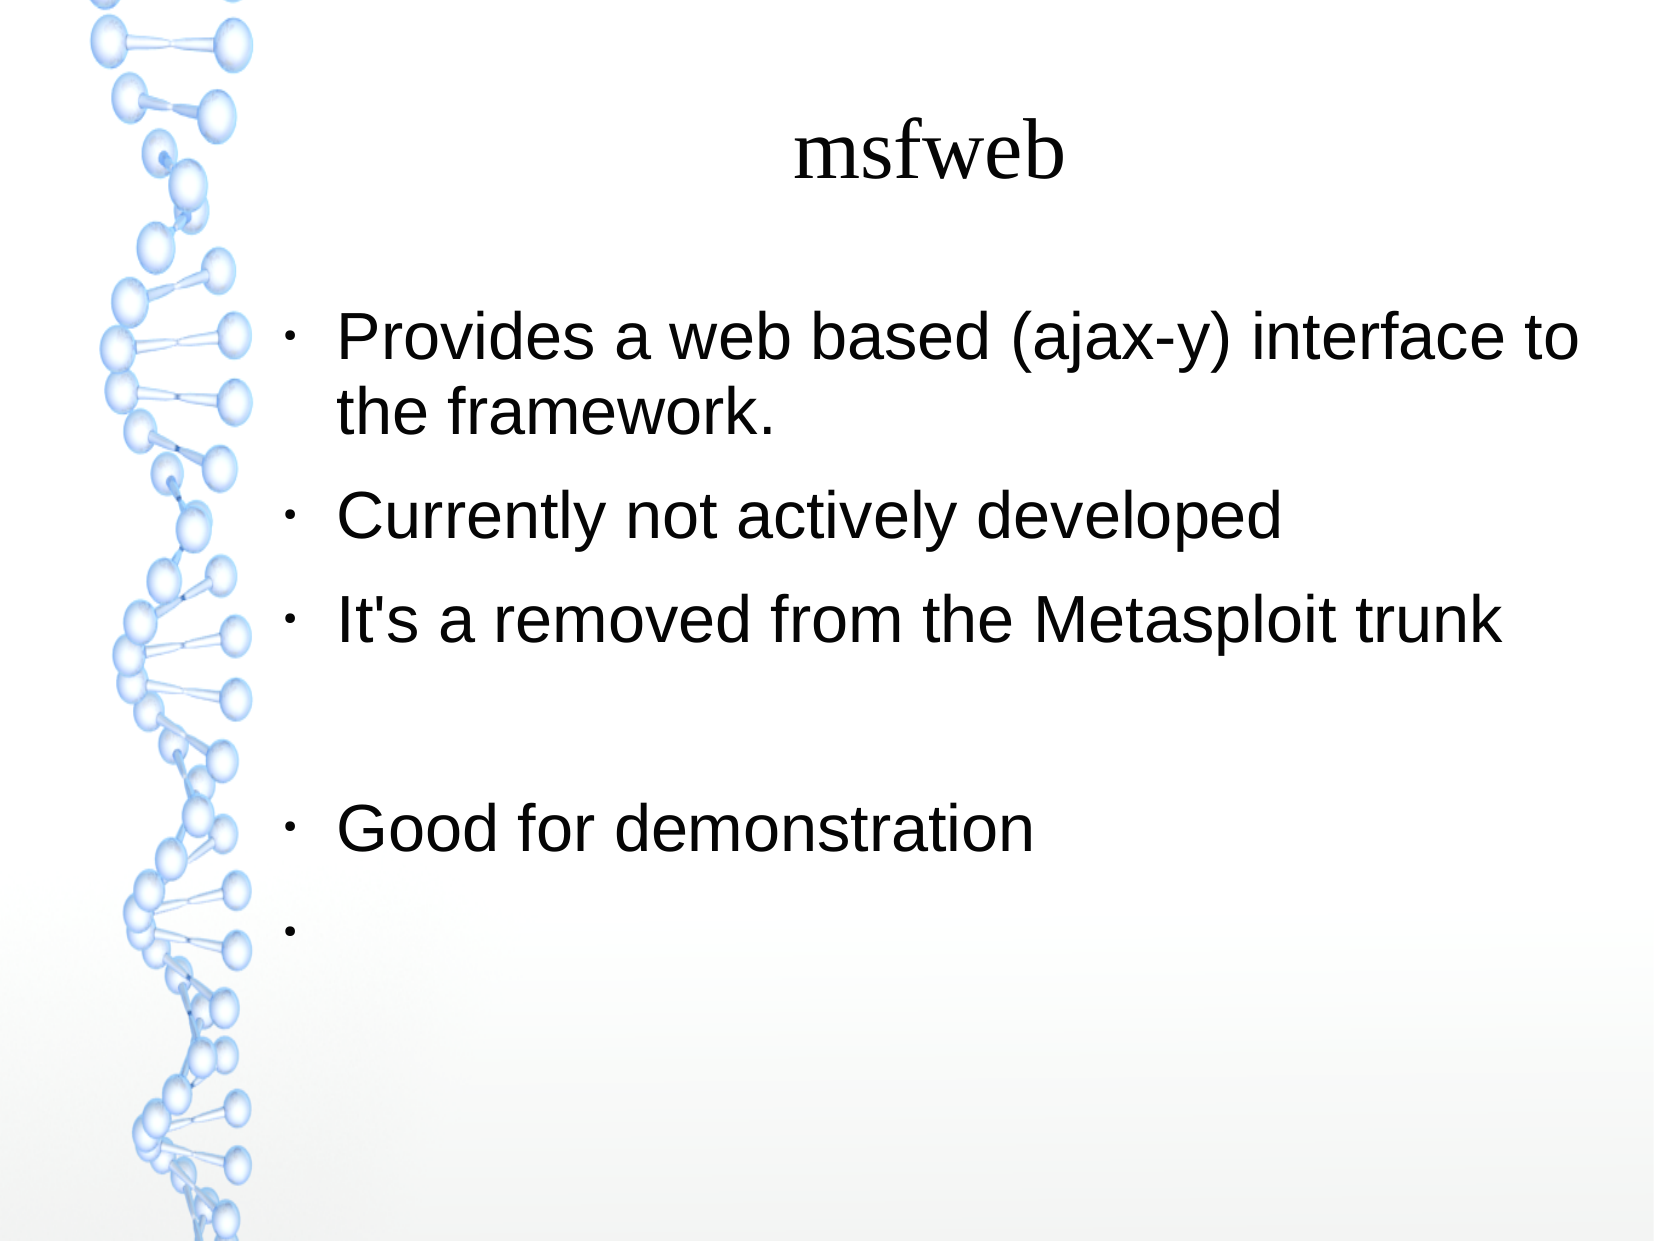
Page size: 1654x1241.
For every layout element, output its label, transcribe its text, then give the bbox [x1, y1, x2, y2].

list Provides a web based (ajax-y) interface to the framework. Currently not actively developed It's a removed from the Metasploit trunk Good for demonstration [265, 299, 1595, 1019]
picture [0, 0, 1654, 1241]
title msfweb [265, 47, 1595, 252]
